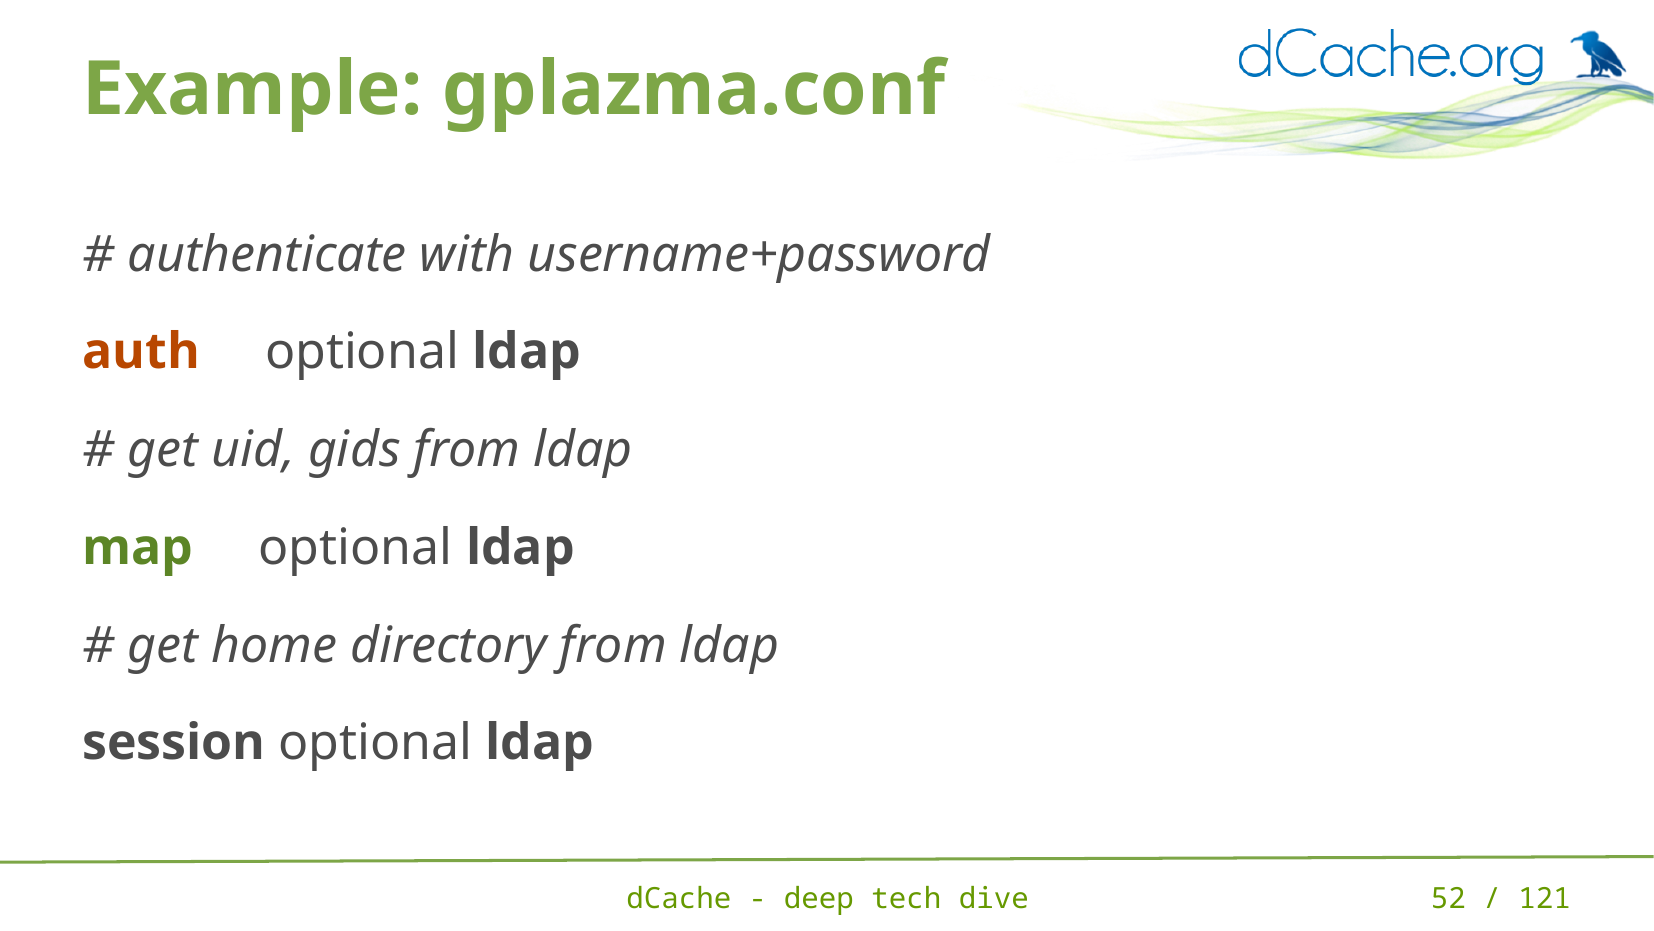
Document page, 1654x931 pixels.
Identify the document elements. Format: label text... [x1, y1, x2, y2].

list # authenticate with username+password auth optional ldap # get uid, gids from ldap map optional ldap # get home directory from ldap session optional ldap [82, 217, 1571, 839]
title Example: gplazma.conf [82, 40, 1605, 131]
picture [956, 16, 1654, 169]
